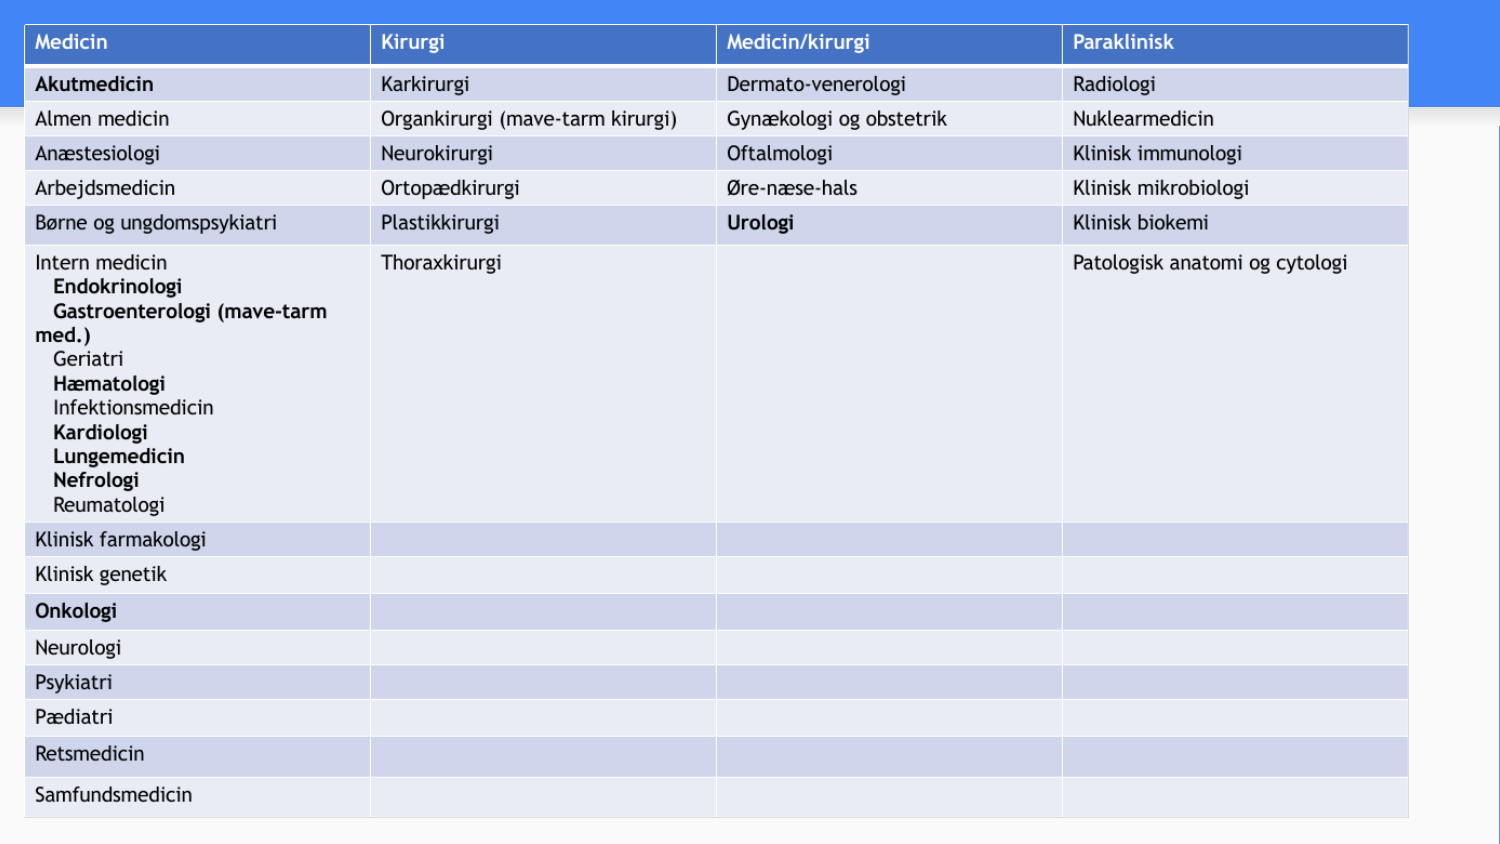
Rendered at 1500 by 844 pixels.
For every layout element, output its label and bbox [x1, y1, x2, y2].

picture [24, 24, 1410, 819]
